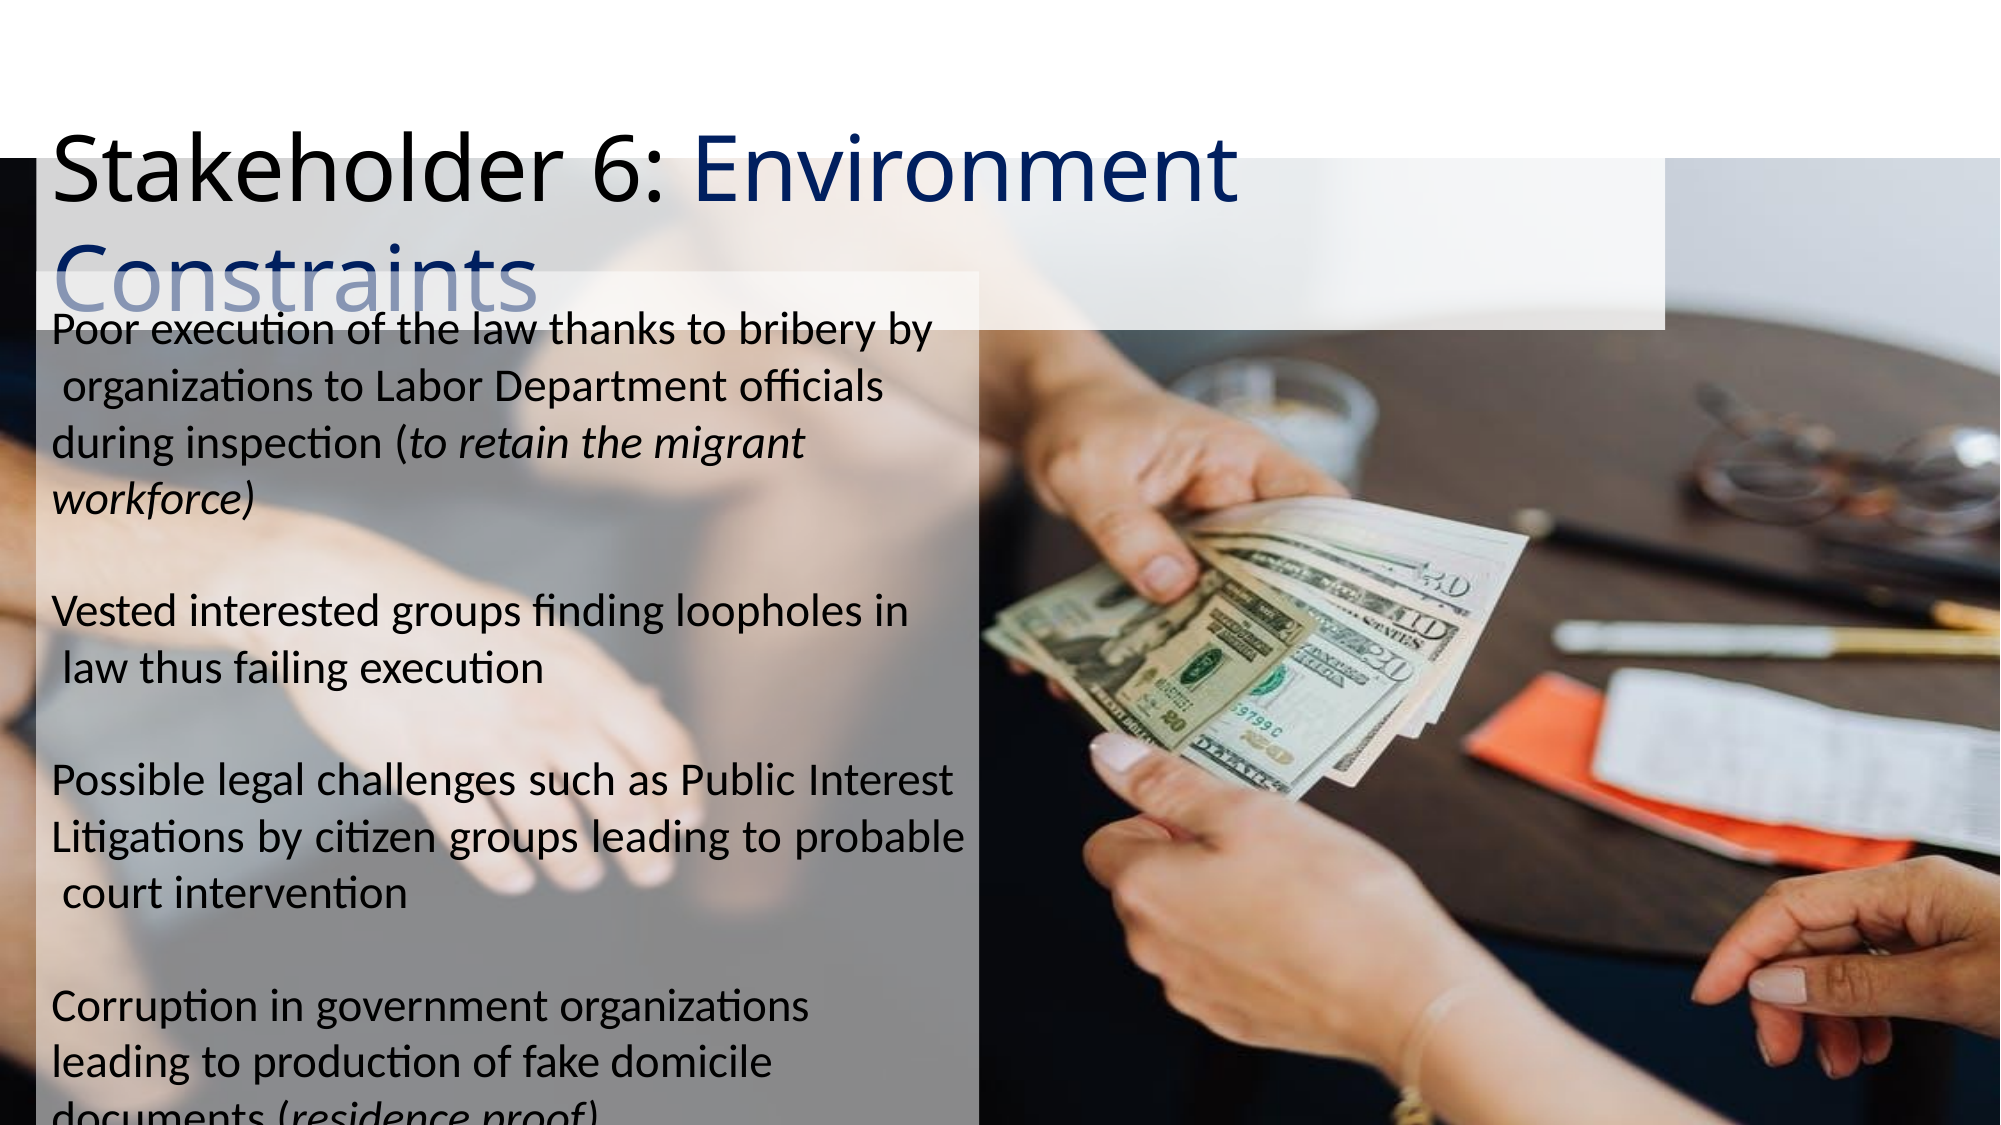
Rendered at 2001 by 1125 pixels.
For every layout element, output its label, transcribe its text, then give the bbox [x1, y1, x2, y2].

text_box [36, 271, 980, 1125]
picture [980, 158, 2000, 1125]
picture [0, 158, 36, 1125]
text_box Poor execution of the law thanks to bribery by organizations to Labor Department officials during inspection (to retain the migrant workforce) Vested interested groups finding loopholes in law thus failing execution Possible legal challenges such as Public Interest Litigations by citizen groups leading to probable court intervention Corruption in government organizations leading to production of fake domicile documents (residence proof) And more! [48, 294, 967, 1125]
title Stakeholder 6: Environment Constraints [36, 157, 1666, 276]
